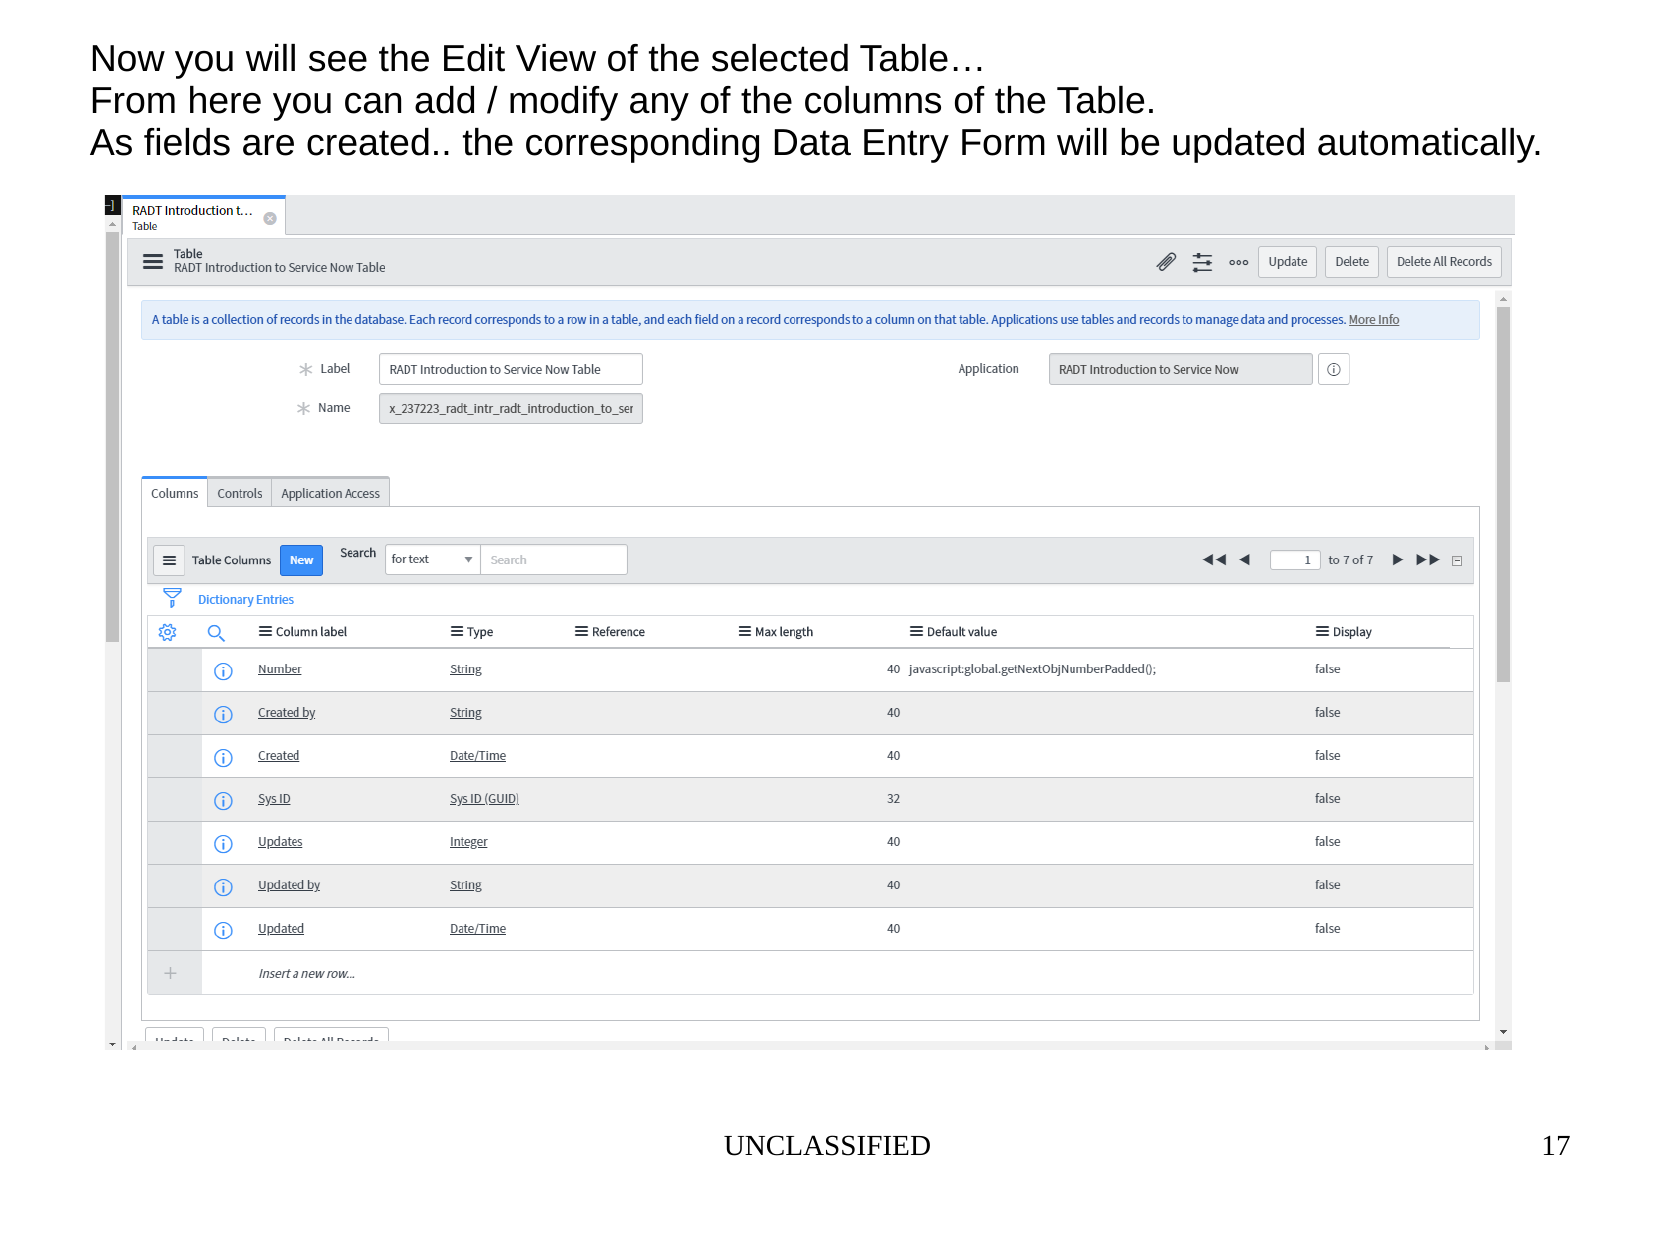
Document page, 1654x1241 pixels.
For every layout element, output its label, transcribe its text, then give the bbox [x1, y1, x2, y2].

picture [104, 195, 1516, 1050]
text_box Now you will see the Edit View of the selected Table… From here you can add / modify any of the columns of the Table. As fields are created.. the corresponding Data Entry Form will be updated automatically. [75, 30, 1606, 255]
